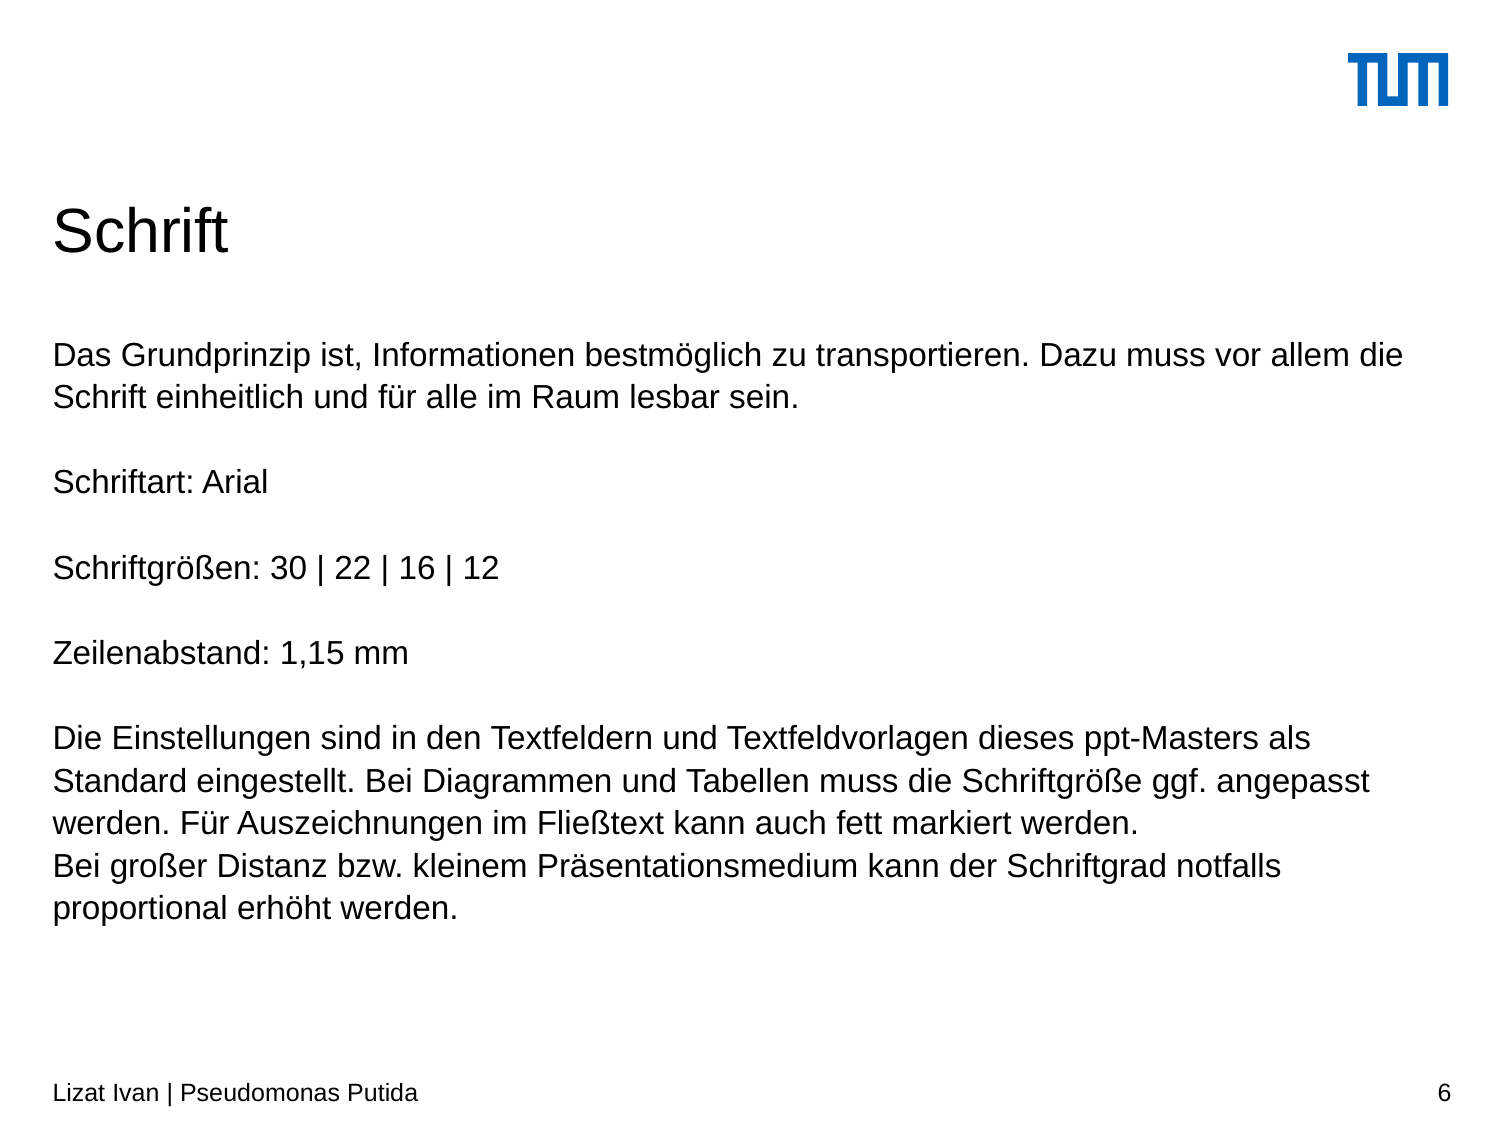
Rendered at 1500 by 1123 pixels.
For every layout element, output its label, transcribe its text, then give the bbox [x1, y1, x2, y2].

title Schrift [52, 195, 1453, 266]
list Das Grundprinzip ist, Informationen bestmöglich zu transportieren. Dazu muss vor allem die Schrift einheitlich und für alle im Raum lesbar sein. Schriftart: Arial Schriftgrößen: 30 | 22 | 16 | 12 Zeilenabstand: 1,15 mm Die Einstellungen sind in den Textfeldern und Textfeldvorlagen dieses ppt-Masters als Standard eingestellt. Bei Diagrammen und Tabellen muss die Schriftgröße ggf. angepasst werden. Für Auszeichnungen im Fließtext kann auch fett markiert werden. Bei großer Distanz bzw. kleinem Präsentationsmedium kann der Schriftgrad notfalls proportional erhöht werden. [52, 330, 1453, 1105]
